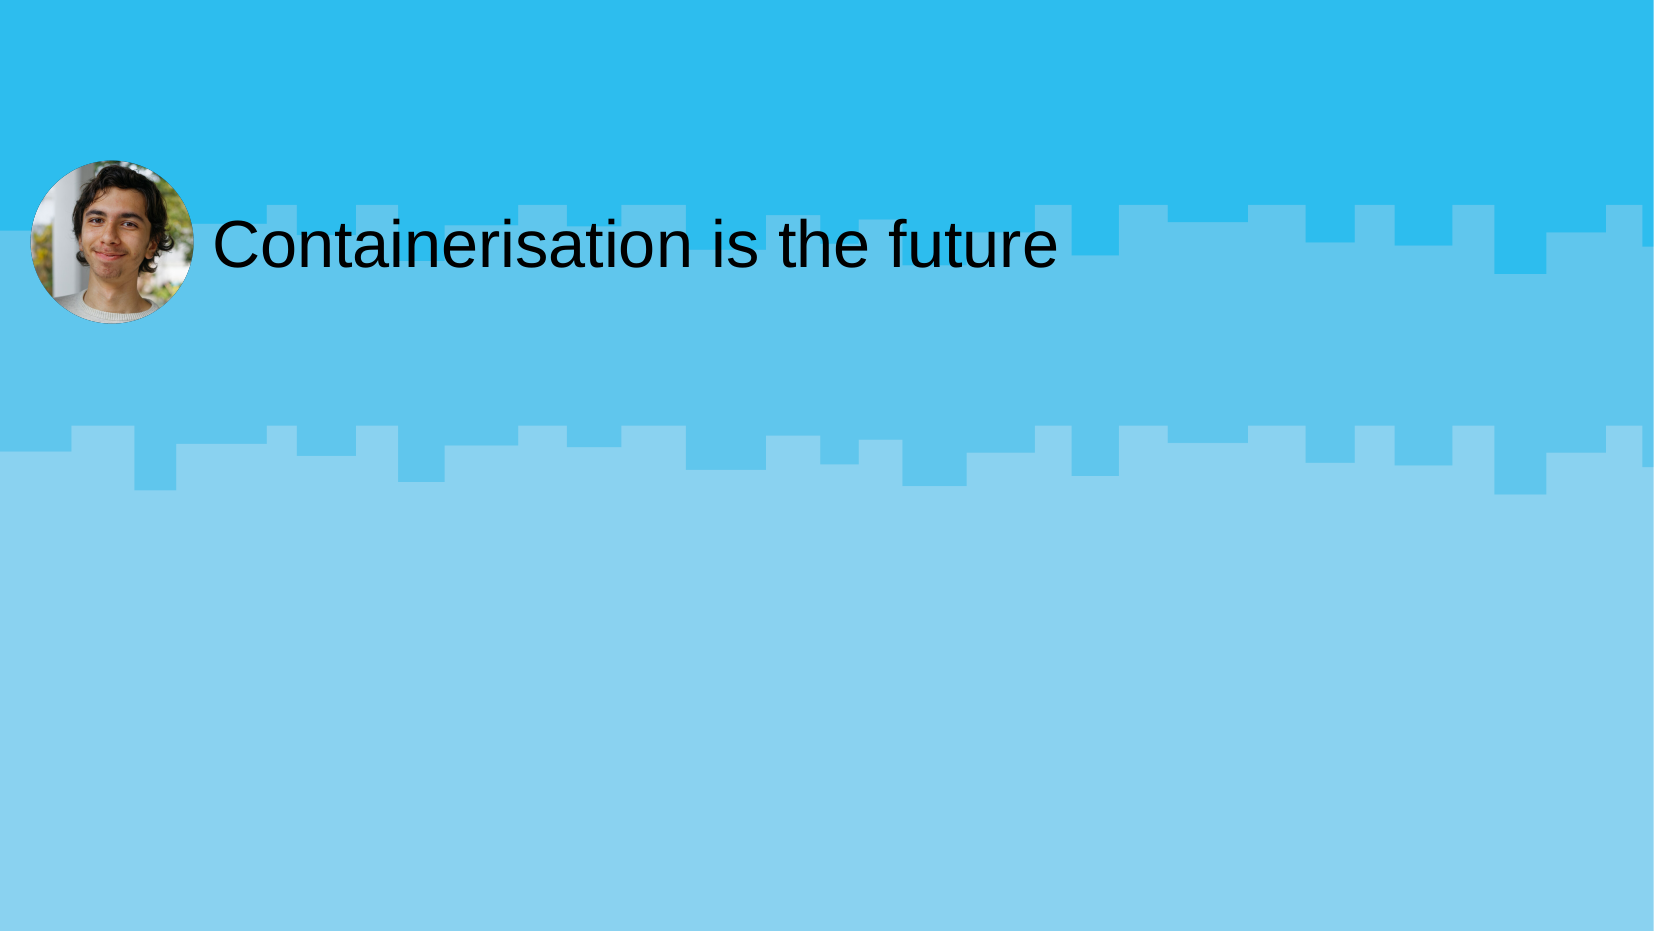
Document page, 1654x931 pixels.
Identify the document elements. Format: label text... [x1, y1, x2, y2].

picture [0, 0, 1654, 931]
list Me: Containerisation is the future [195, 206, 1571, 325]
